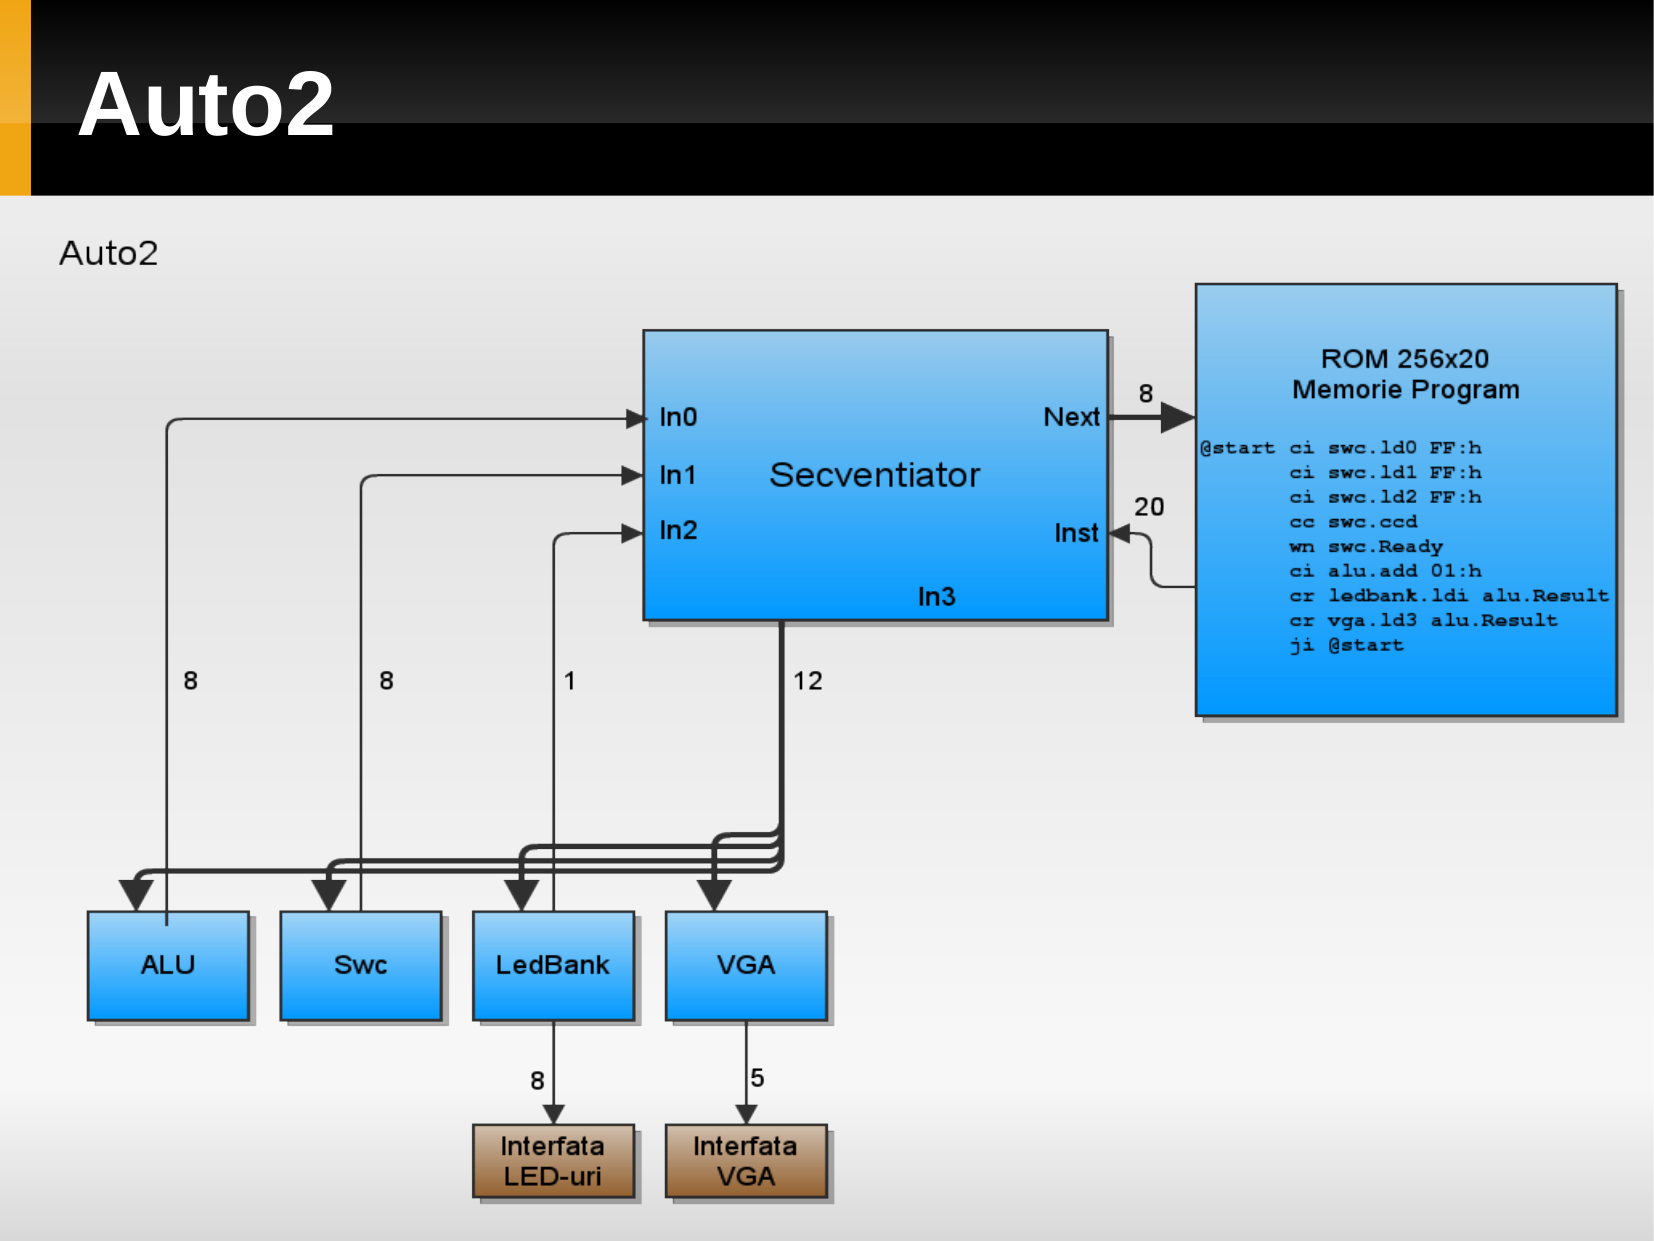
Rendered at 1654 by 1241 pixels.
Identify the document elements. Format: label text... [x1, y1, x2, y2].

picture [0, 0, 1654, 1241]
title Auto2 [76, 0, 1565, 187]
